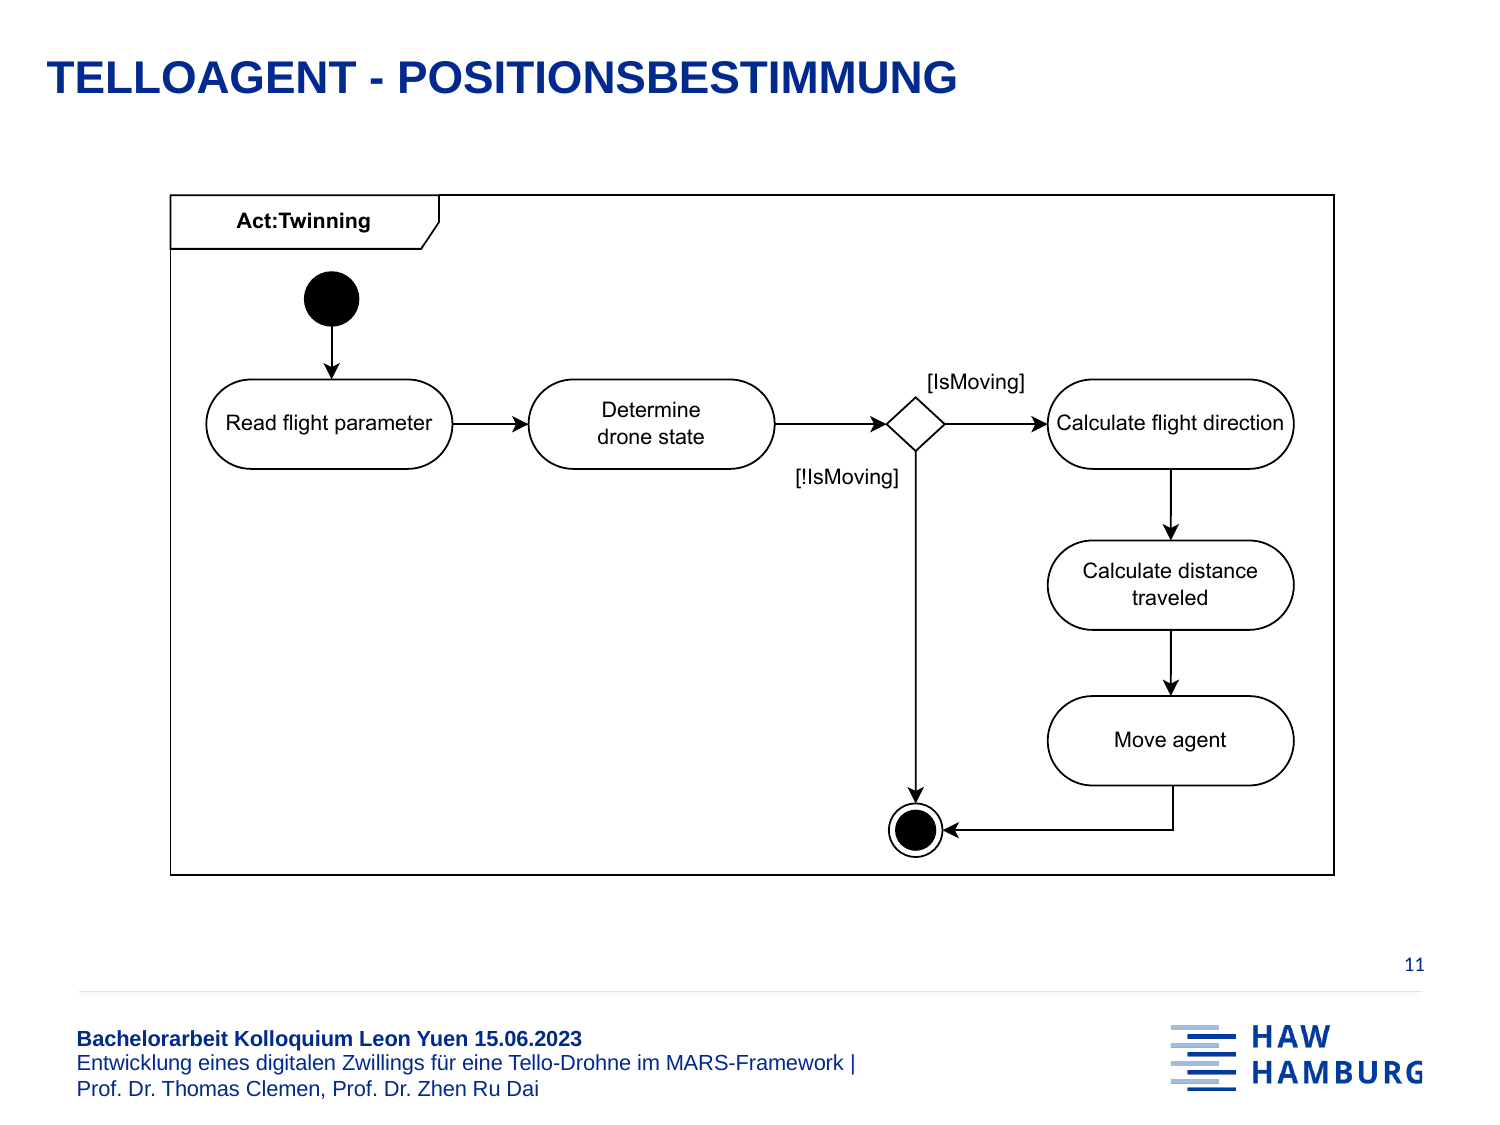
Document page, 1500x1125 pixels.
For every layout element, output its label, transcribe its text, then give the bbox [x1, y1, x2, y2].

picture [167, 192, 1337, 884]
title TELLOAGENT - POSITIONSBESTIMMUNG [46, 0, 1397, 172]
